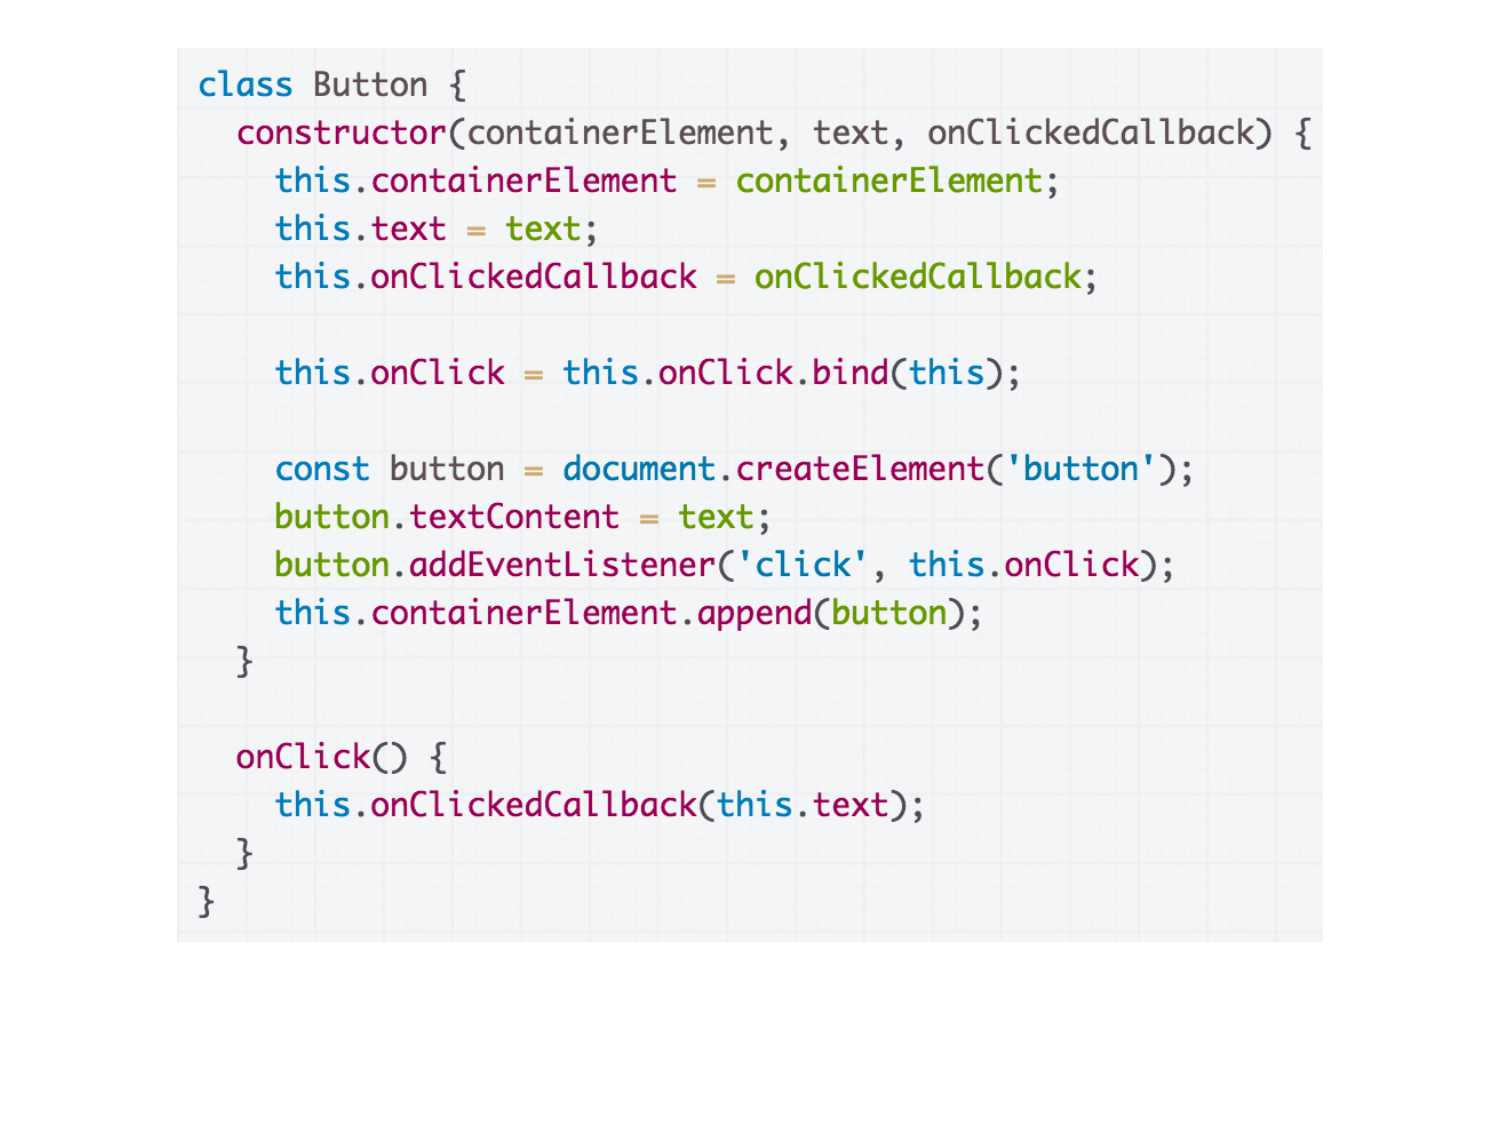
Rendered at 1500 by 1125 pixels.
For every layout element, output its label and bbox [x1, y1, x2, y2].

picture [177, 48, 1323, 942]
